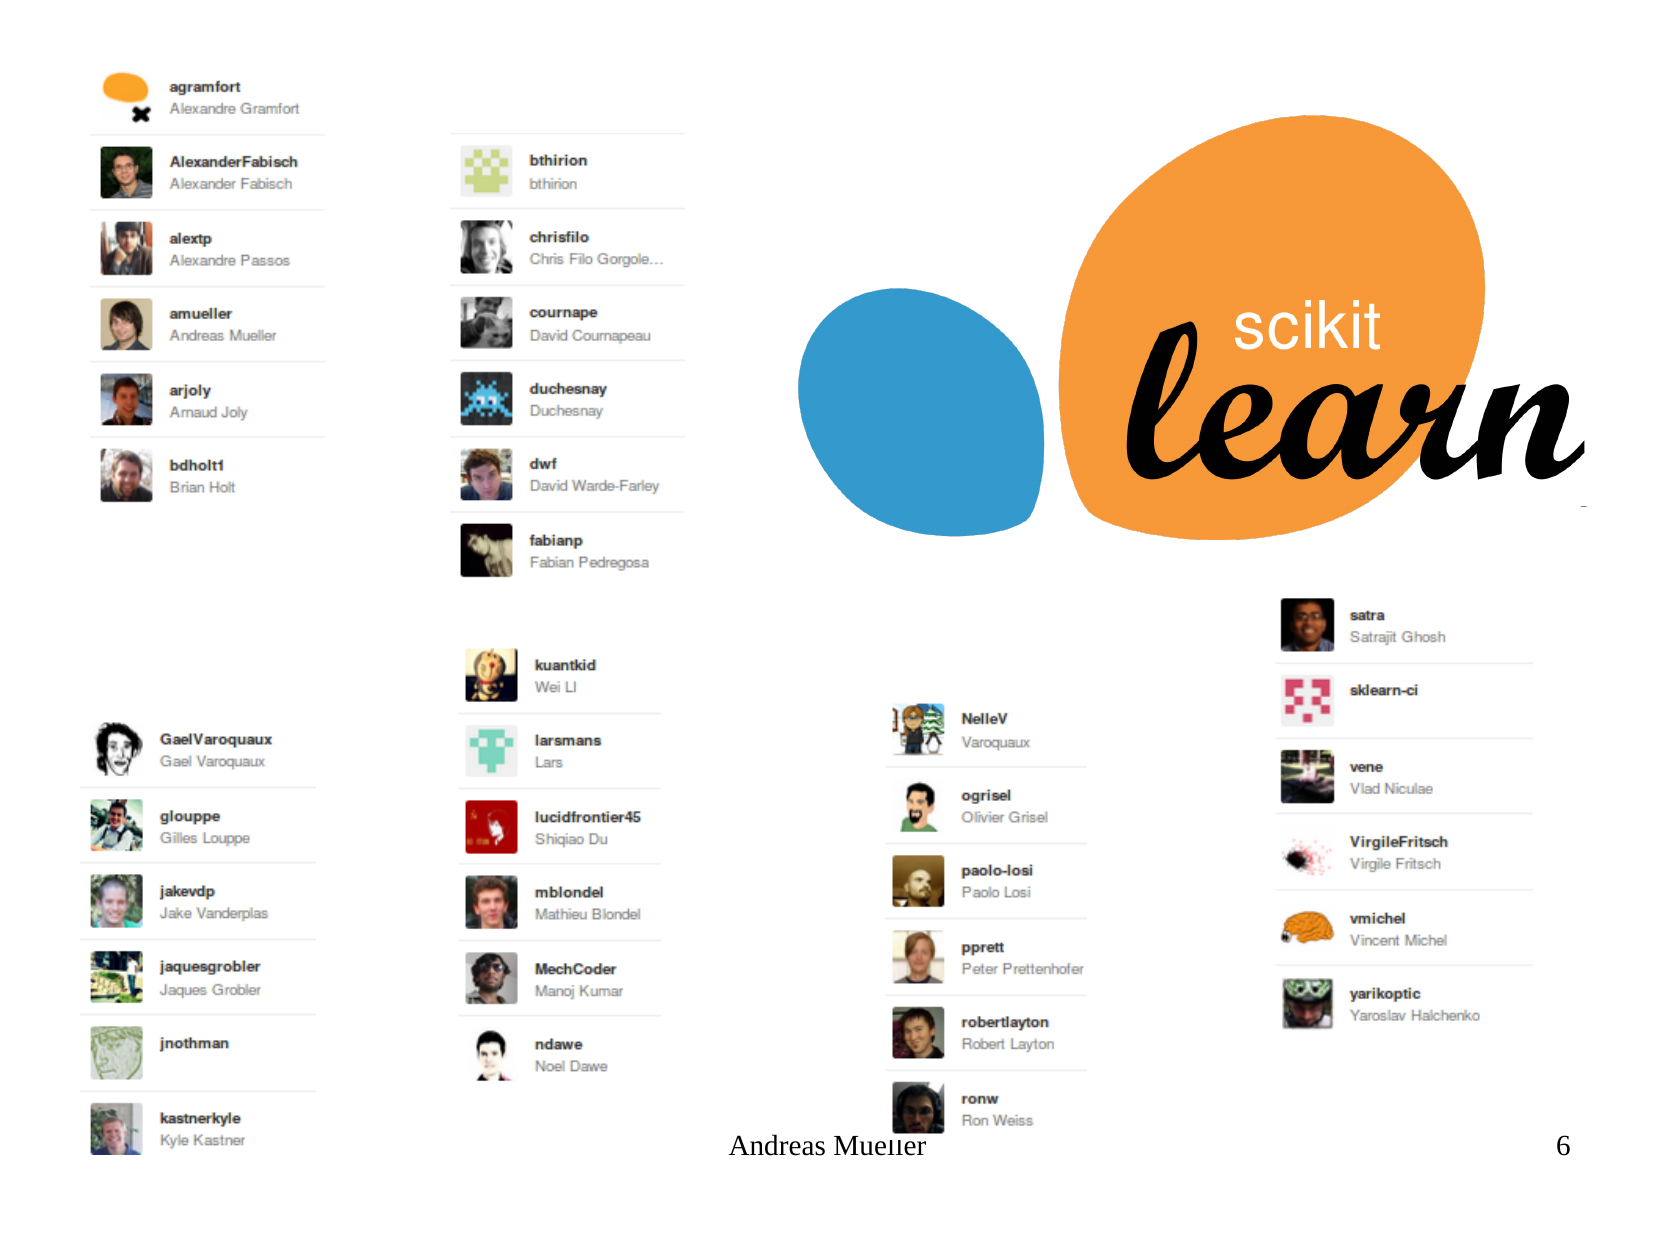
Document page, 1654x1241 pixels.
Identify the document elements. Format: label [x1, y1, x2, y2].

picture [80, 715, 316, 1156]
picture [885, 693, 1087, 1141]
picture [780, 14, 1602, 566]
picture [1275, 597, 1533, 1036]
picture [450, 133, 685, 586]
picture [90, 64, 325, 511]
picture [458, 644, 661, 1092]
